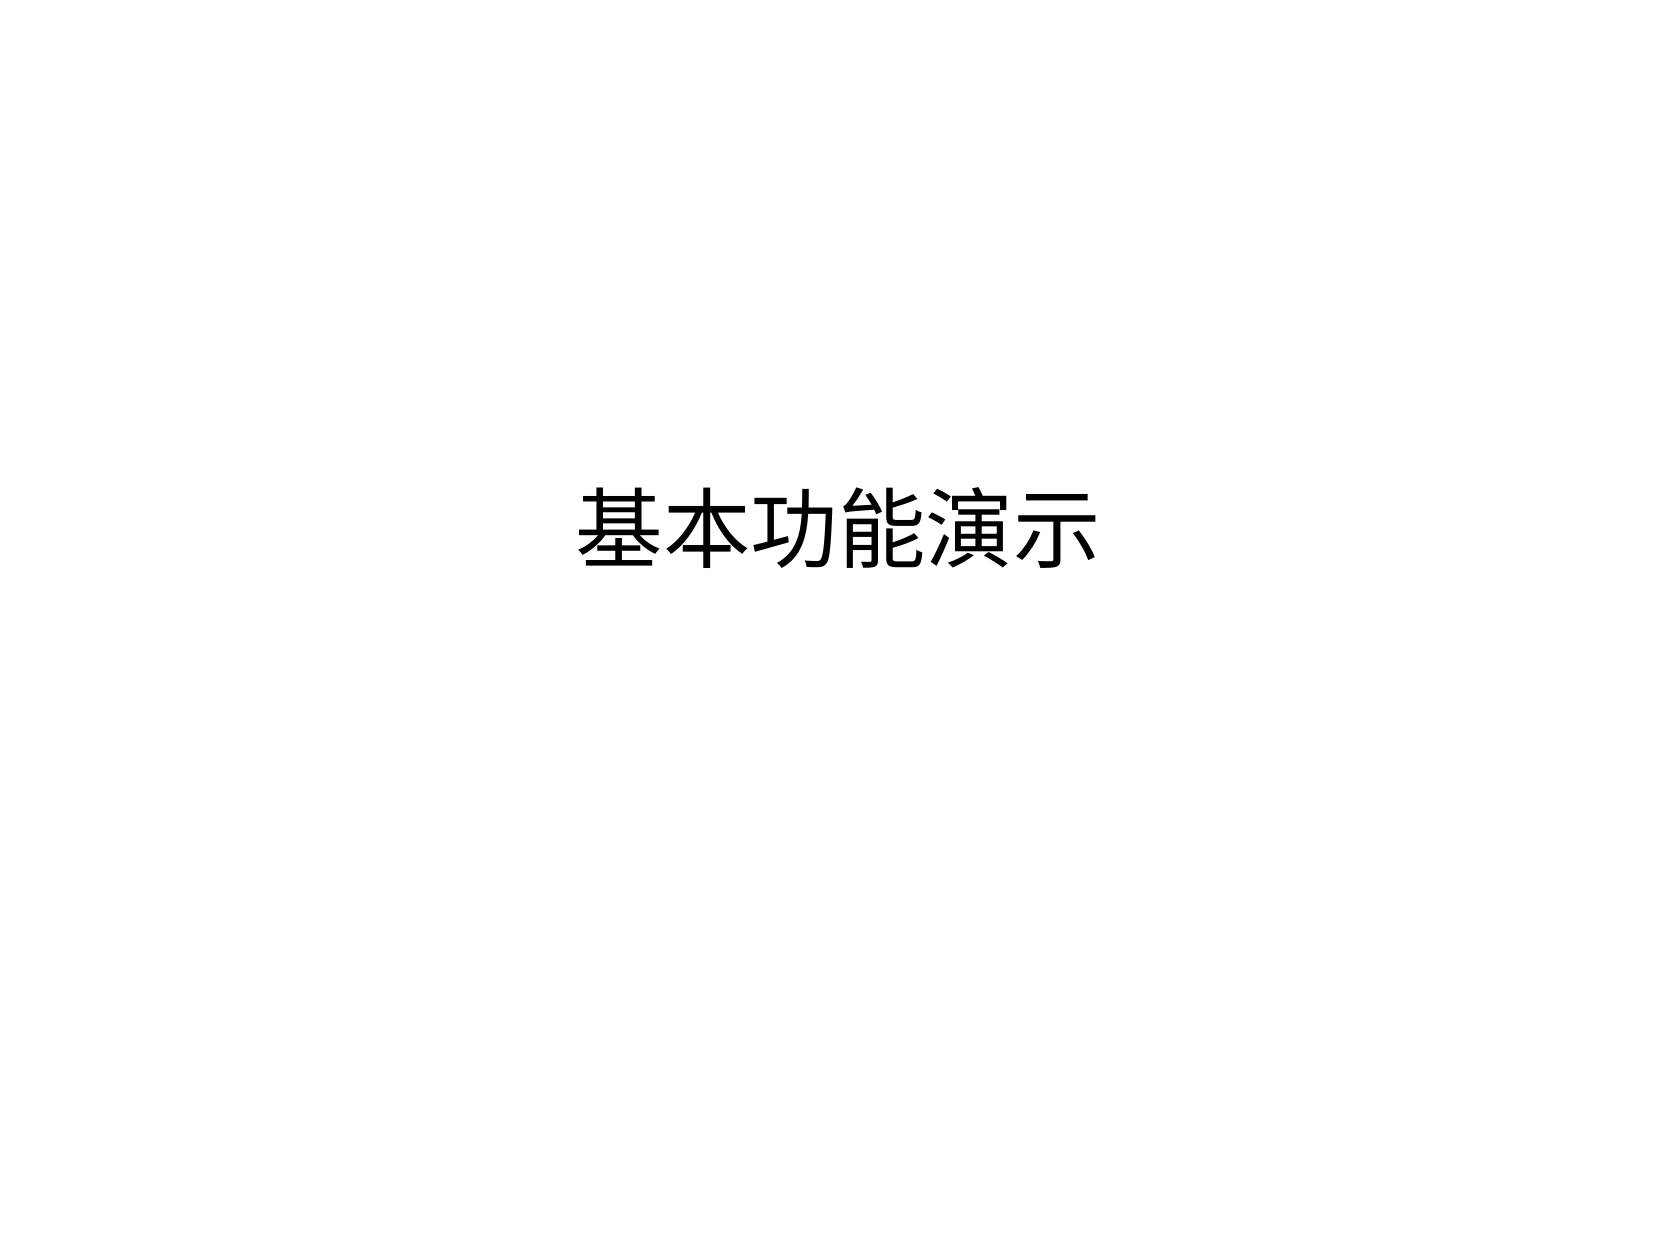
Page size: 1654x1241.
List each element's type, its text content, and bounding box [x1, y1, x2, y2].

text_box 基本功能演示 [561, 474, 1116, 591]
